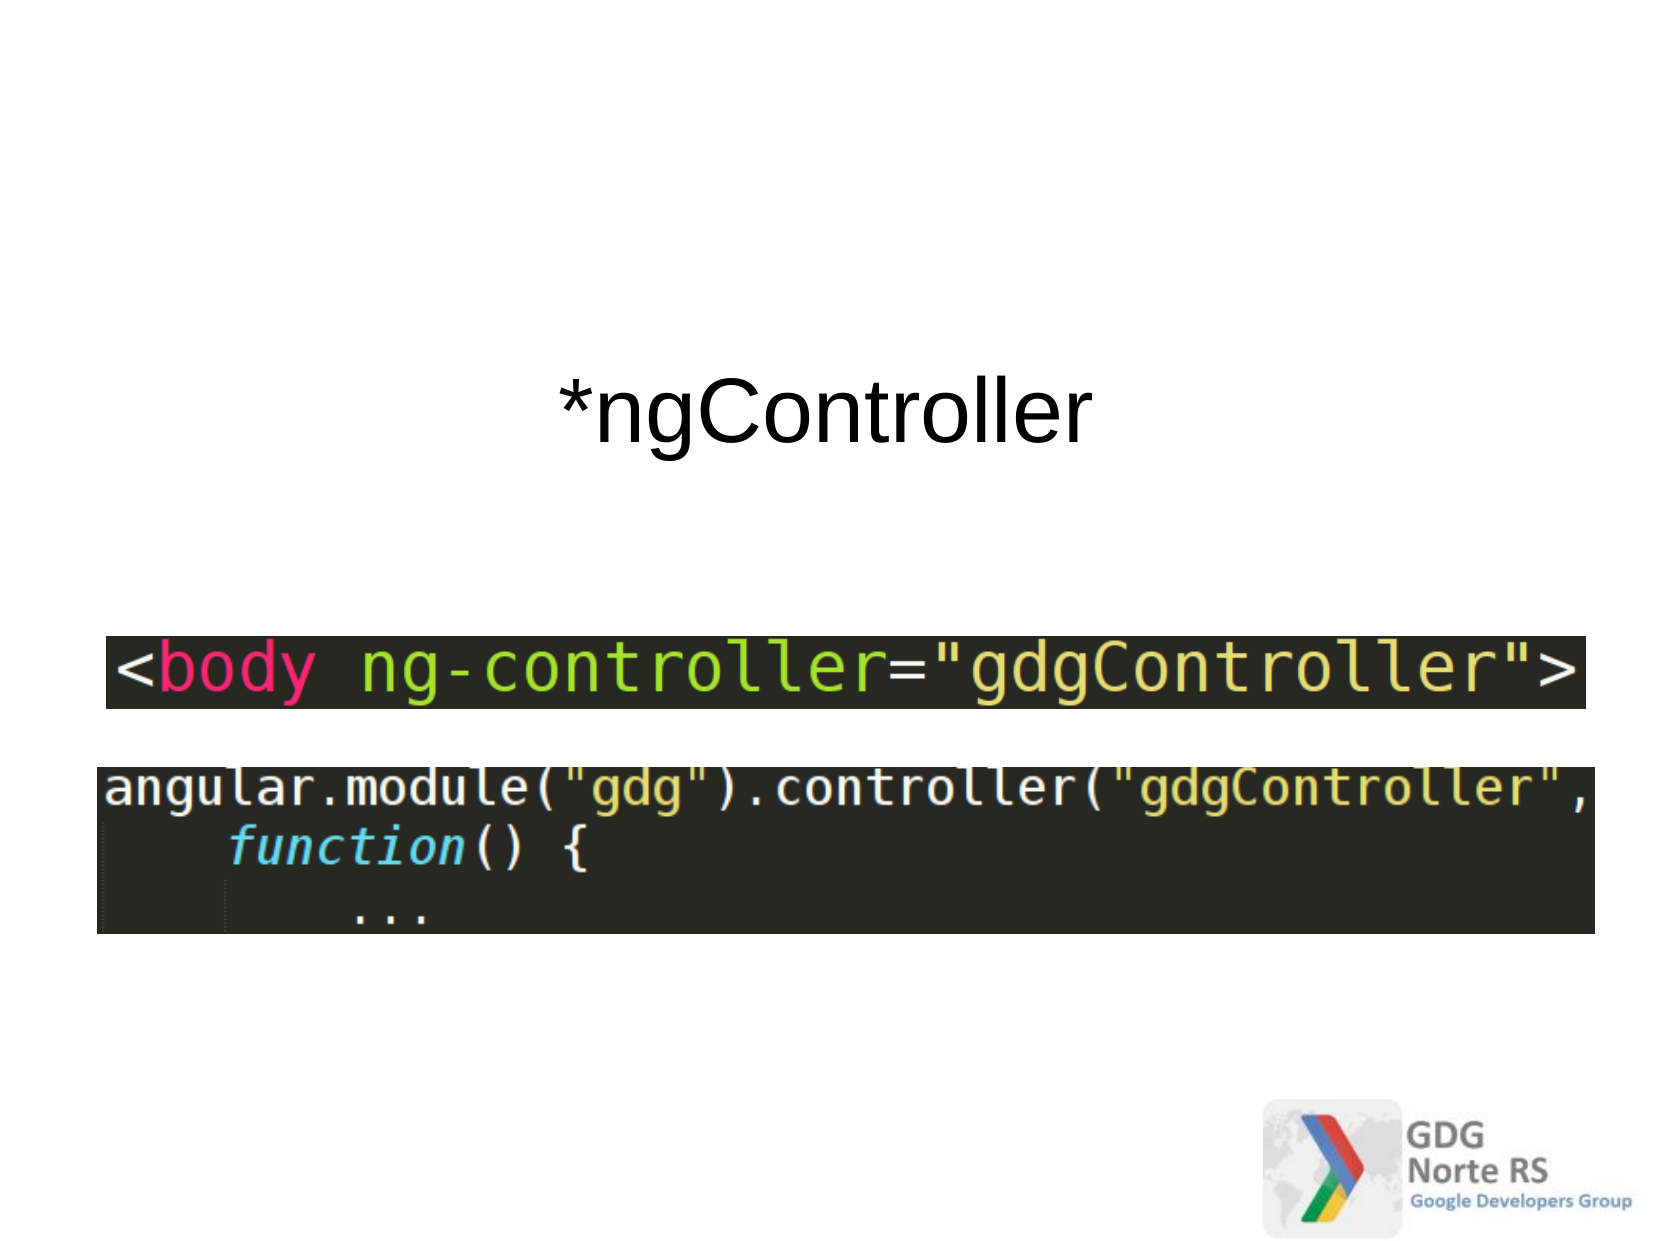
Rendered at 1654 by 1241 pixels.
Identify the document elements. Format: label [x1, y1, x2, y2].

picture [97, 767, 1595, 934]
subtitle [82, 290, 1571, 1010]
picture [1263, 1099, 1654, 1241]
picture [106, 636, 1586, 709]
